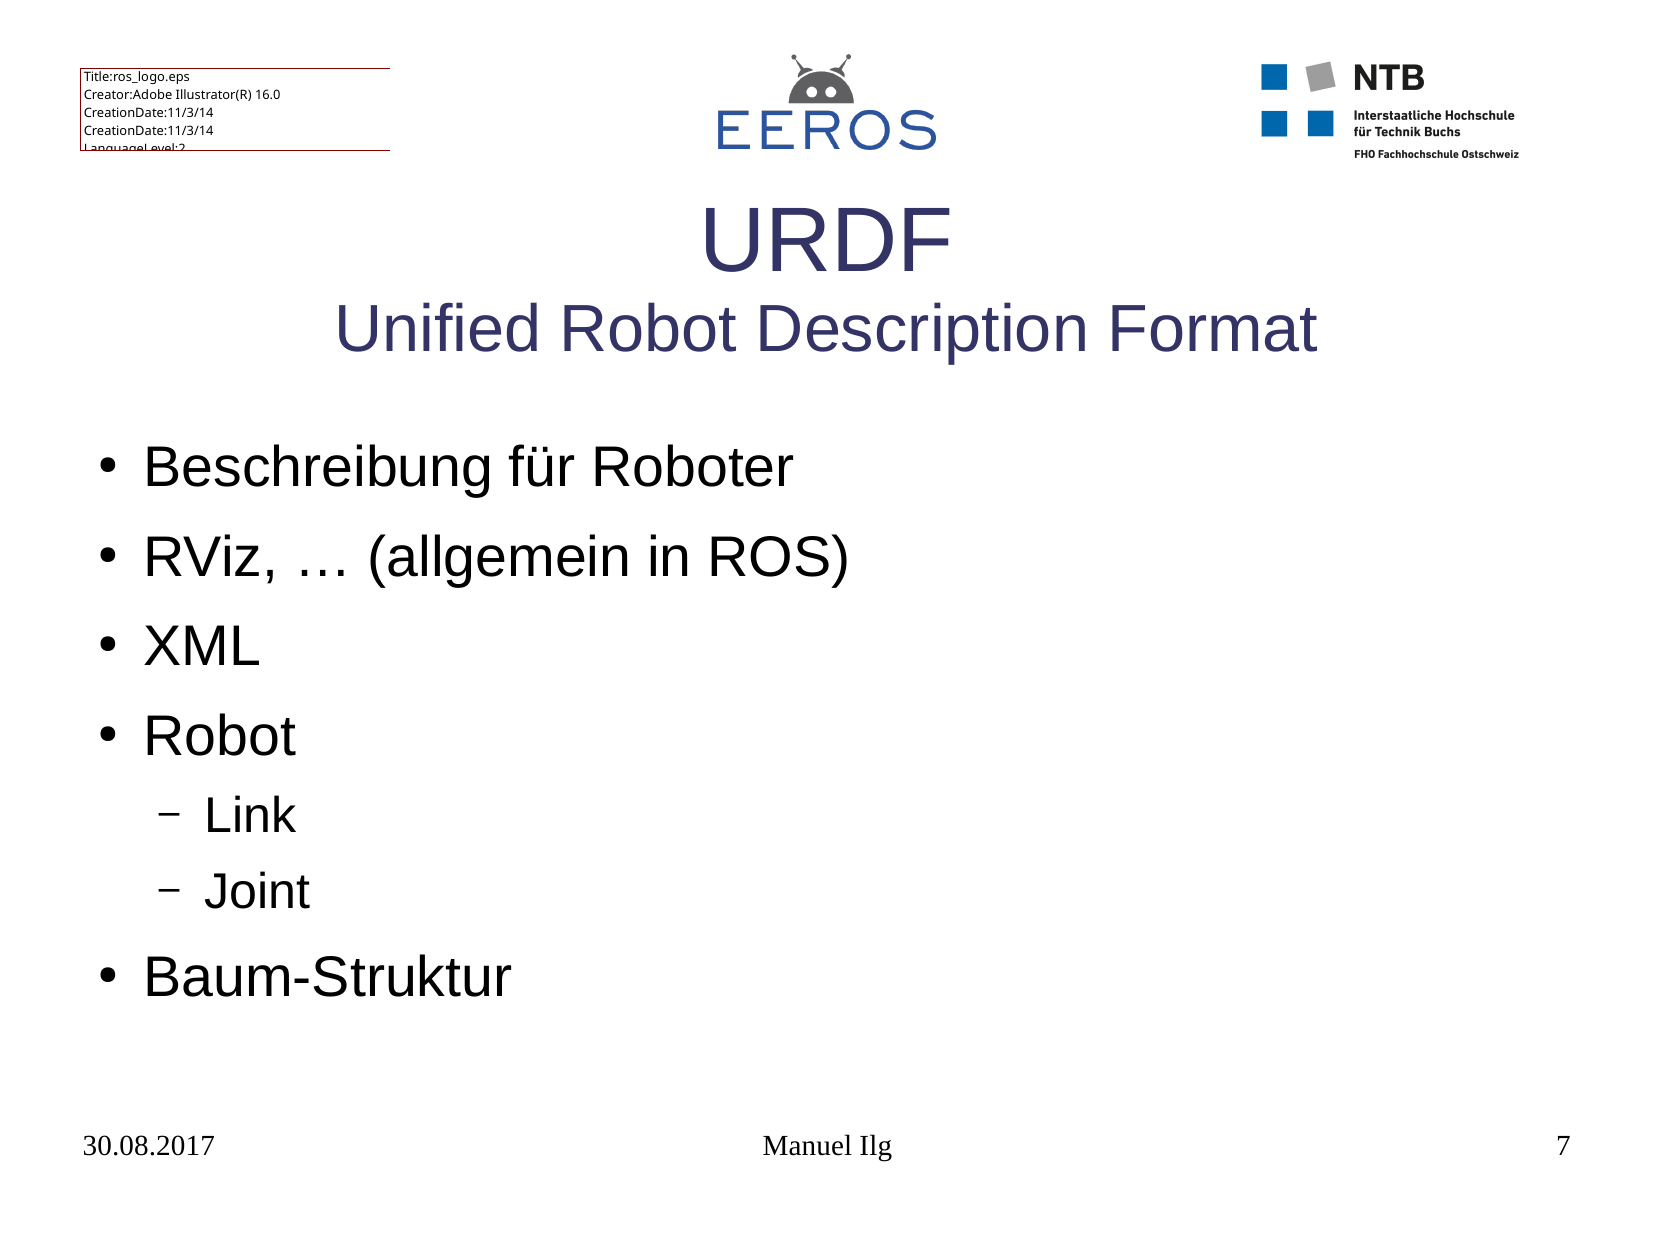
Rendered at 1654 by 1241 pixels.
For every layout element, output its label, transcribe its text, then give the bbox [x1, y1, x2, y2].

list Beschreibung für Roboter RViz, … (allgemein in ROS) XML Robot Link Joint Baum-Struktur [82, 435, 1571, 1010]
picture [718, 54, 936, 150]
title URDF Unified Robot Description Format [82, 173, 1571, 381]
picture [1232, 48, 1531, 168]
